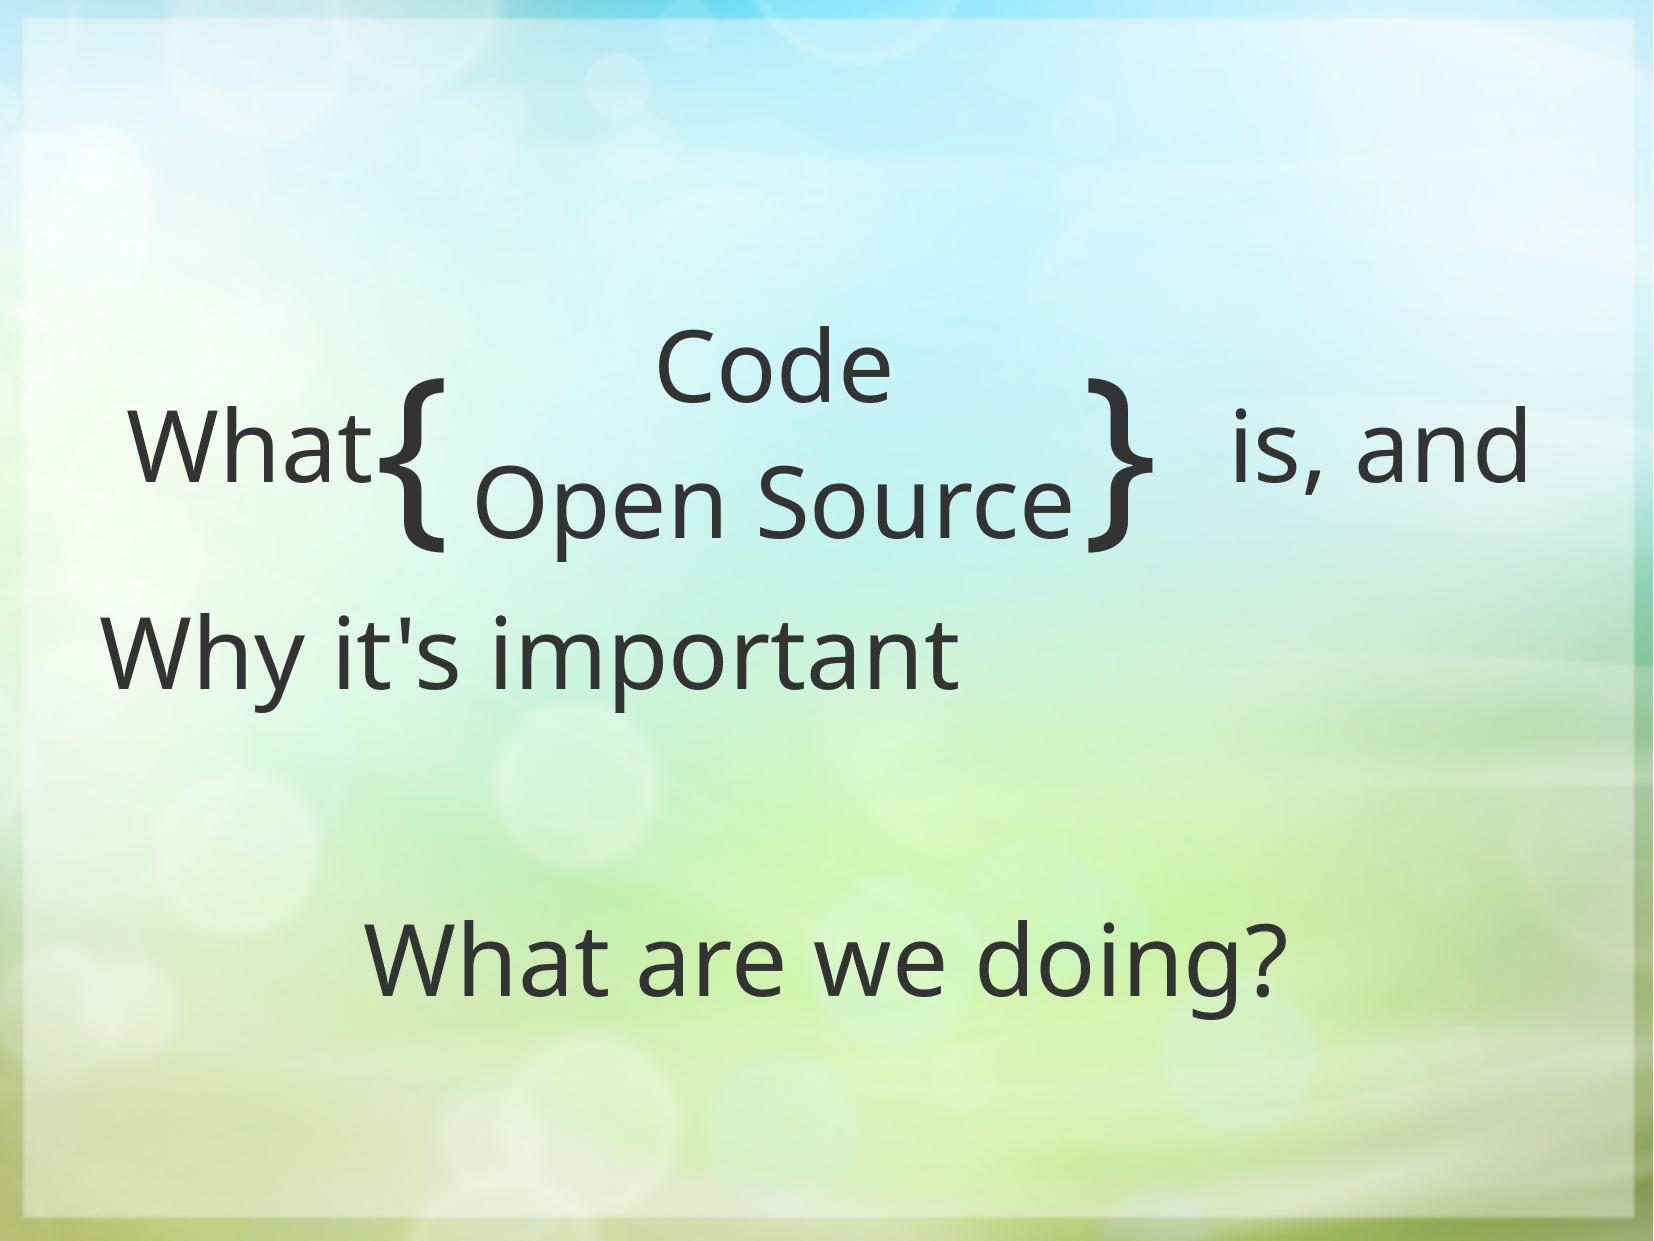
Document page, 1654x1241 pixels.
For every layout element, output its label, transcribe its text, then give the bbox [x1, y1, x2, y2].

text_box Why it's important [0, 522, 1075, 778]
subtitle What [88, 316, 371, 522]
text_box is, and [1203, 316, 1559, 572]
text_box What are we doing? [282, 829, 1371, 1085]
text_box } [1080, 316, 1163, 572]
picture [0, 0, 1654, 1241]
text_box { [371, 316, 454, 572]
text_box Code Open Source [413, 304, 1135, 560]
